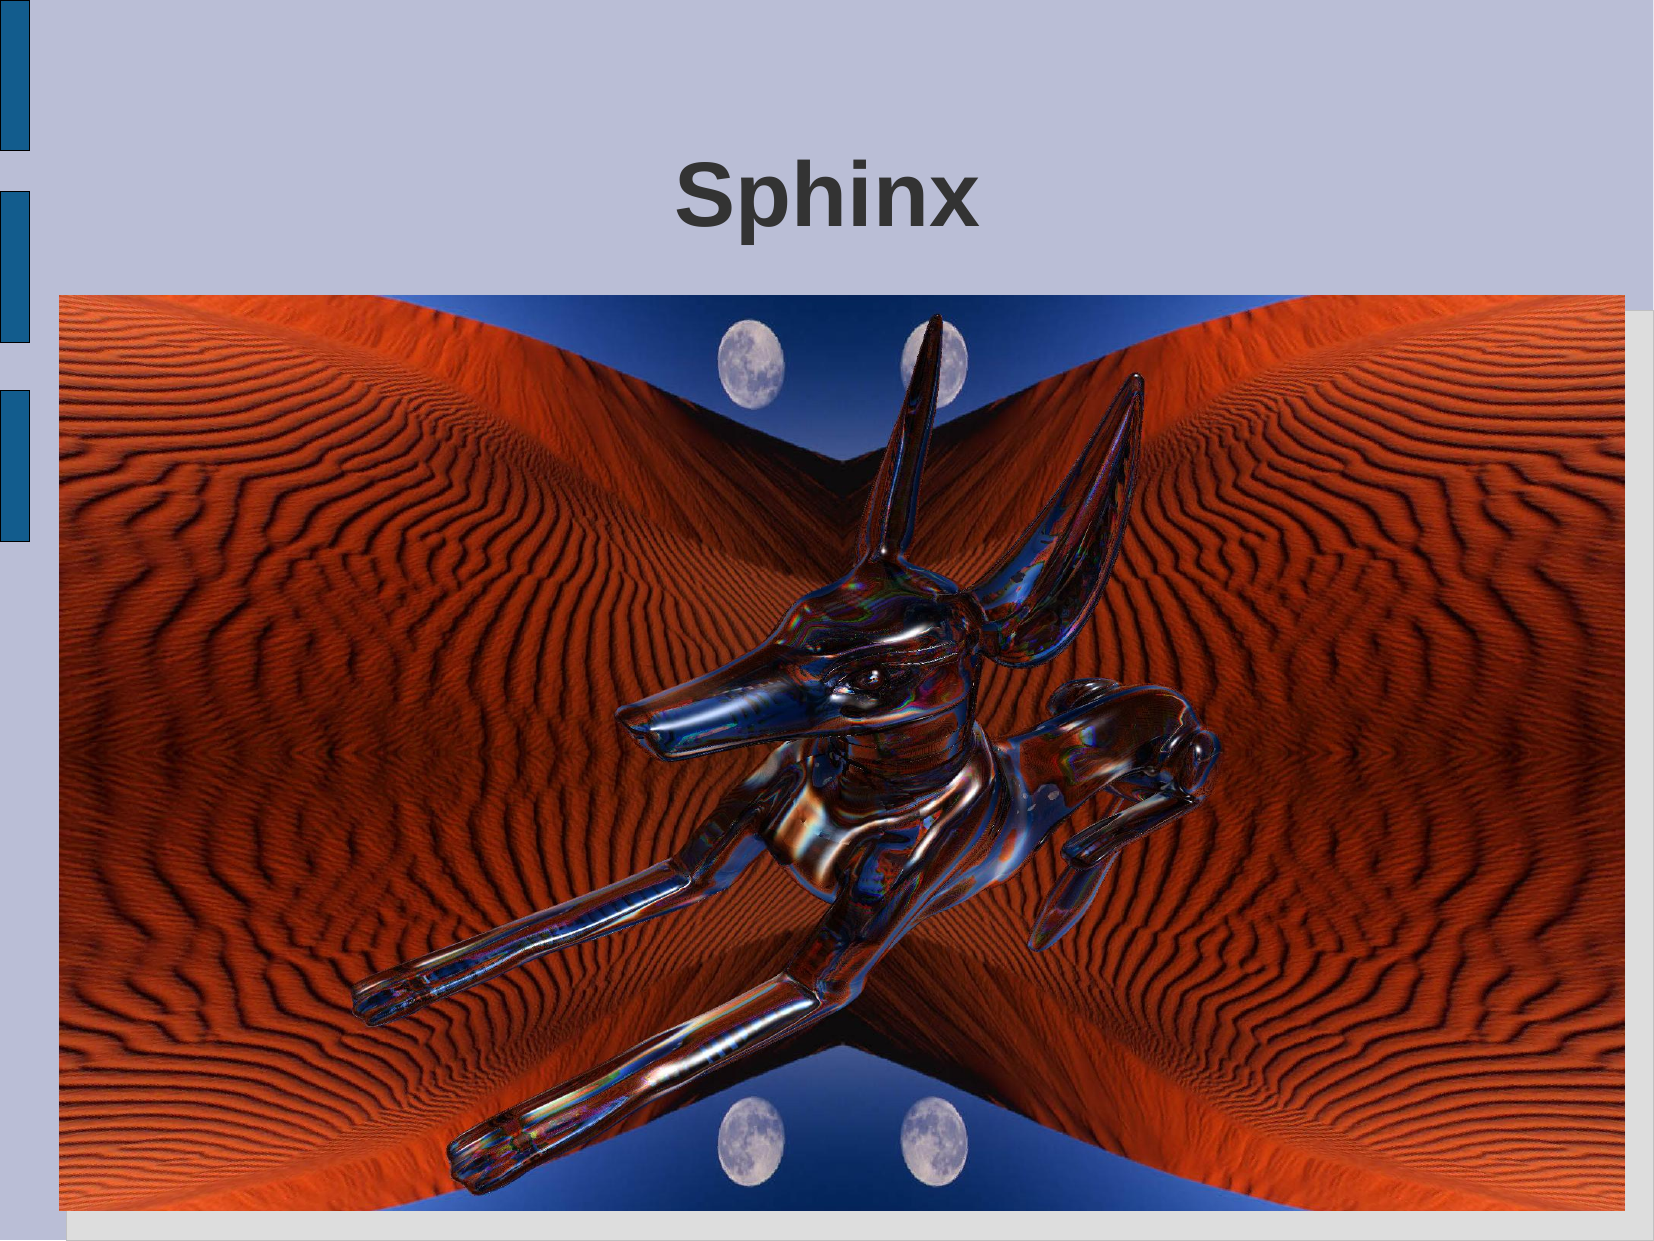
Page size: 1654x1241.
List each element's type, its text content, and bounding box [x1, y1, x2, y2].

title Sphinx [121, 91, 1534, 295]
picture [59, 295, 1625, 1211]
